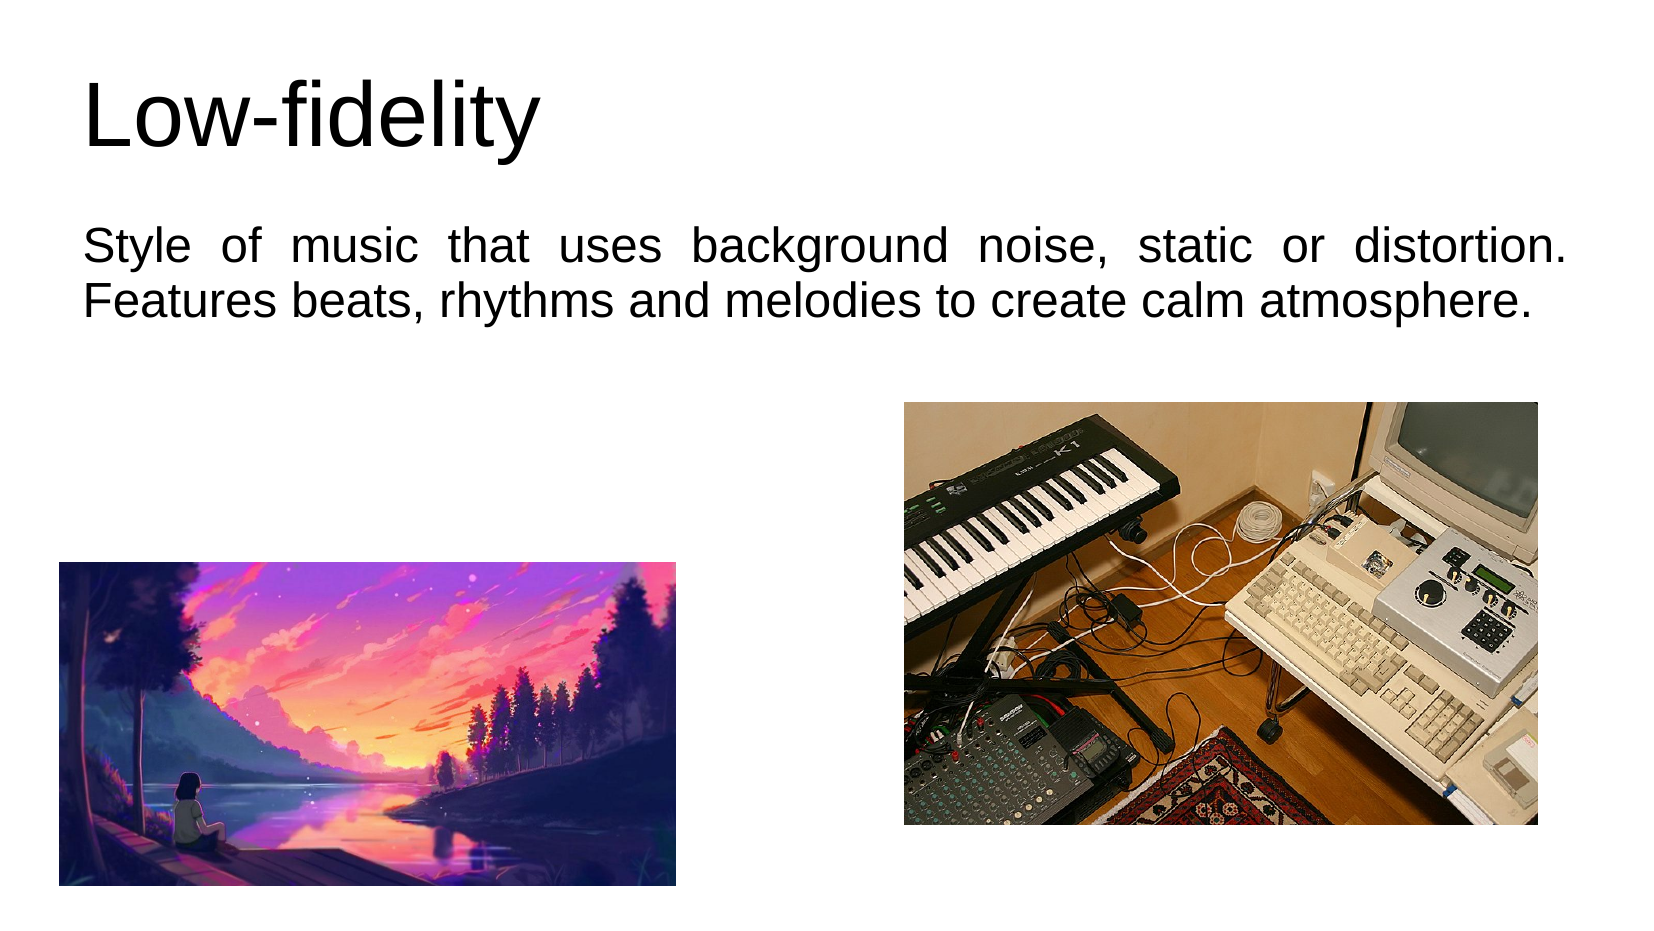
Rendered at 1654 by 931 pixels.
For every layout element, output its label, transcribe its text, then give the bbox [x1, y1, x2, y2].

list Style of music that uses background noise, static or distortion. Features beats, rhythms and melodies to create calm atmosphere. [82, 217, 1571, 376]
picture [904, 402, 1538, 826]
title Low-fidelity [82, 37, 563, 193]
picture [59, 562, 676, 886]
